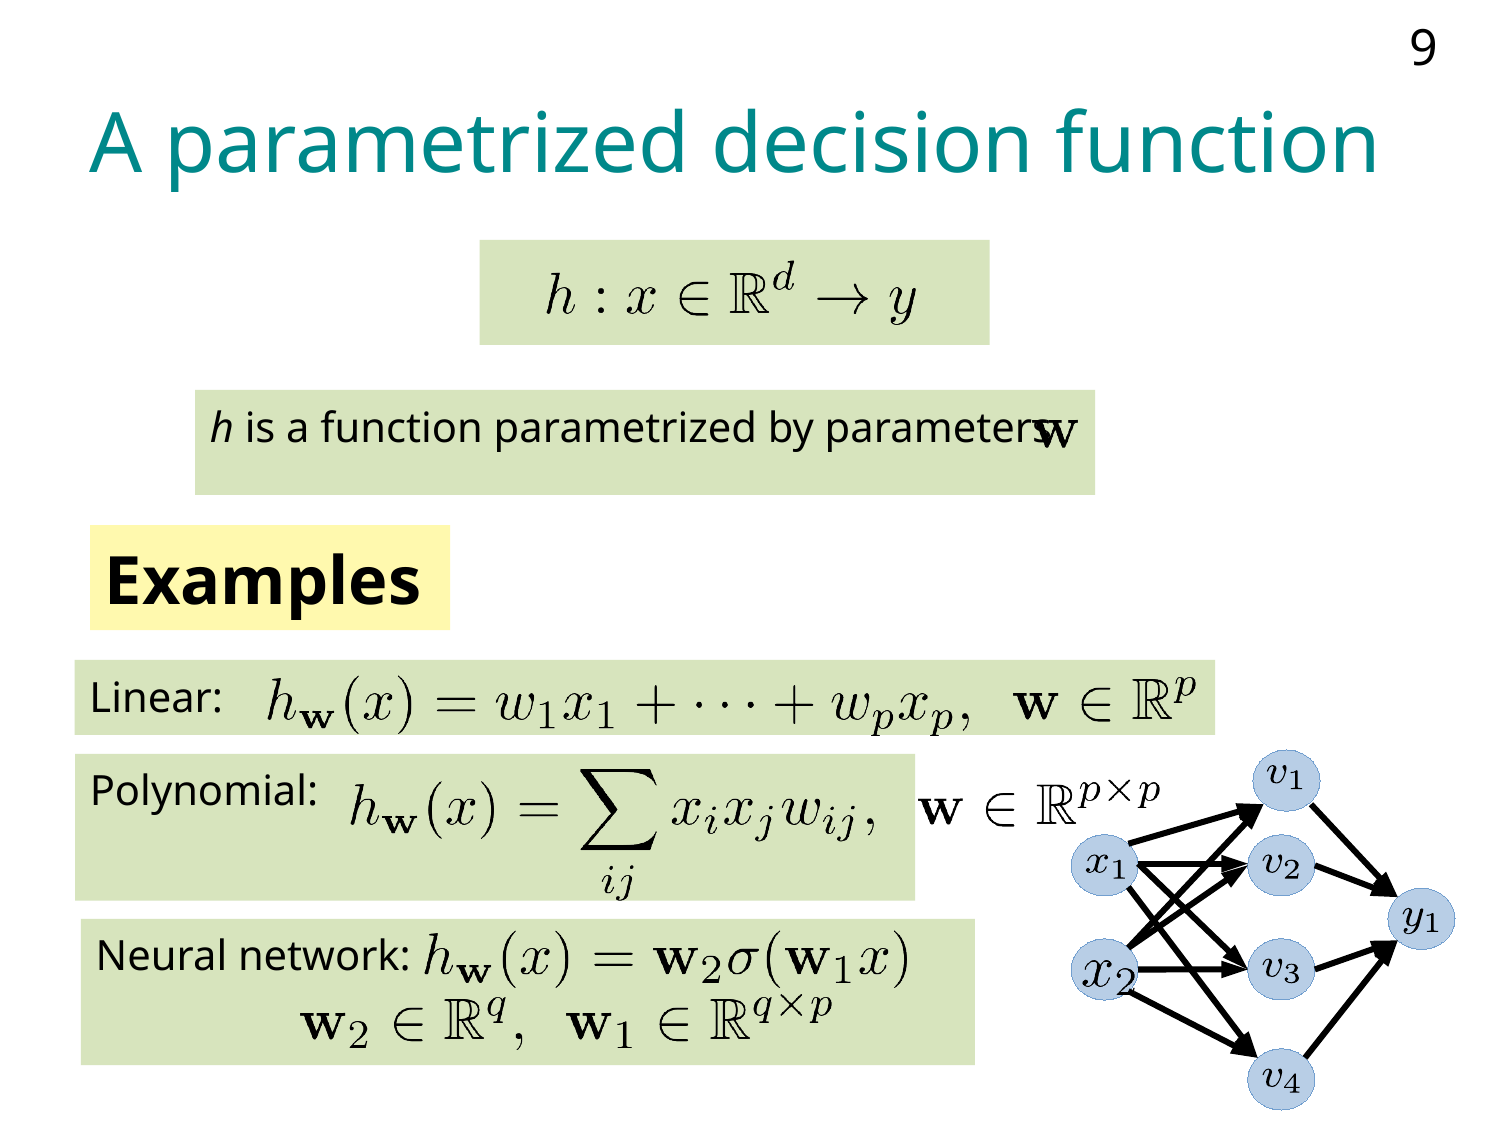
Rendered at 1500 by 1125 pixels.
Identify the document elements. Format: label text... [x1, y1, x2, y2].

picture [300, 993, 832, 1051]
picture [267, 675, 1196, 736]
text_box [479, 239, 990, 345]
picture [350, 768, 1160, 901]
text_box Neural network: [80, 918, 975, 1066]
picture [546, 260, 916, 325]
text_box Polynomial: [75, 753, 916, 901]
text_box Examples [90, 525, 451, 631]
text_box h is a function parametrized by parameters [195, 389, 1096, 495]
text_box A parametrized decision function [75, 45, 1456, 233]
text_box [1247, 1048, 1315, 1111]
picture [424, 930, 907, 989]
text_box [1247, 938, 1315, 1000]
picture [1082, 960, 1135, 995]
text_box [1086, 995, 1123, 1001]
text_box [1252, 749, 1321, 812]
text_box [1071, 938, 1138, 992]
picture [1032, 419, 1078, 448]
text_box Linear: [74, 659, 1216, 735]
text_box [1247, 834, 1315, 896]
text_box [1387, 888, 1456, 950]
